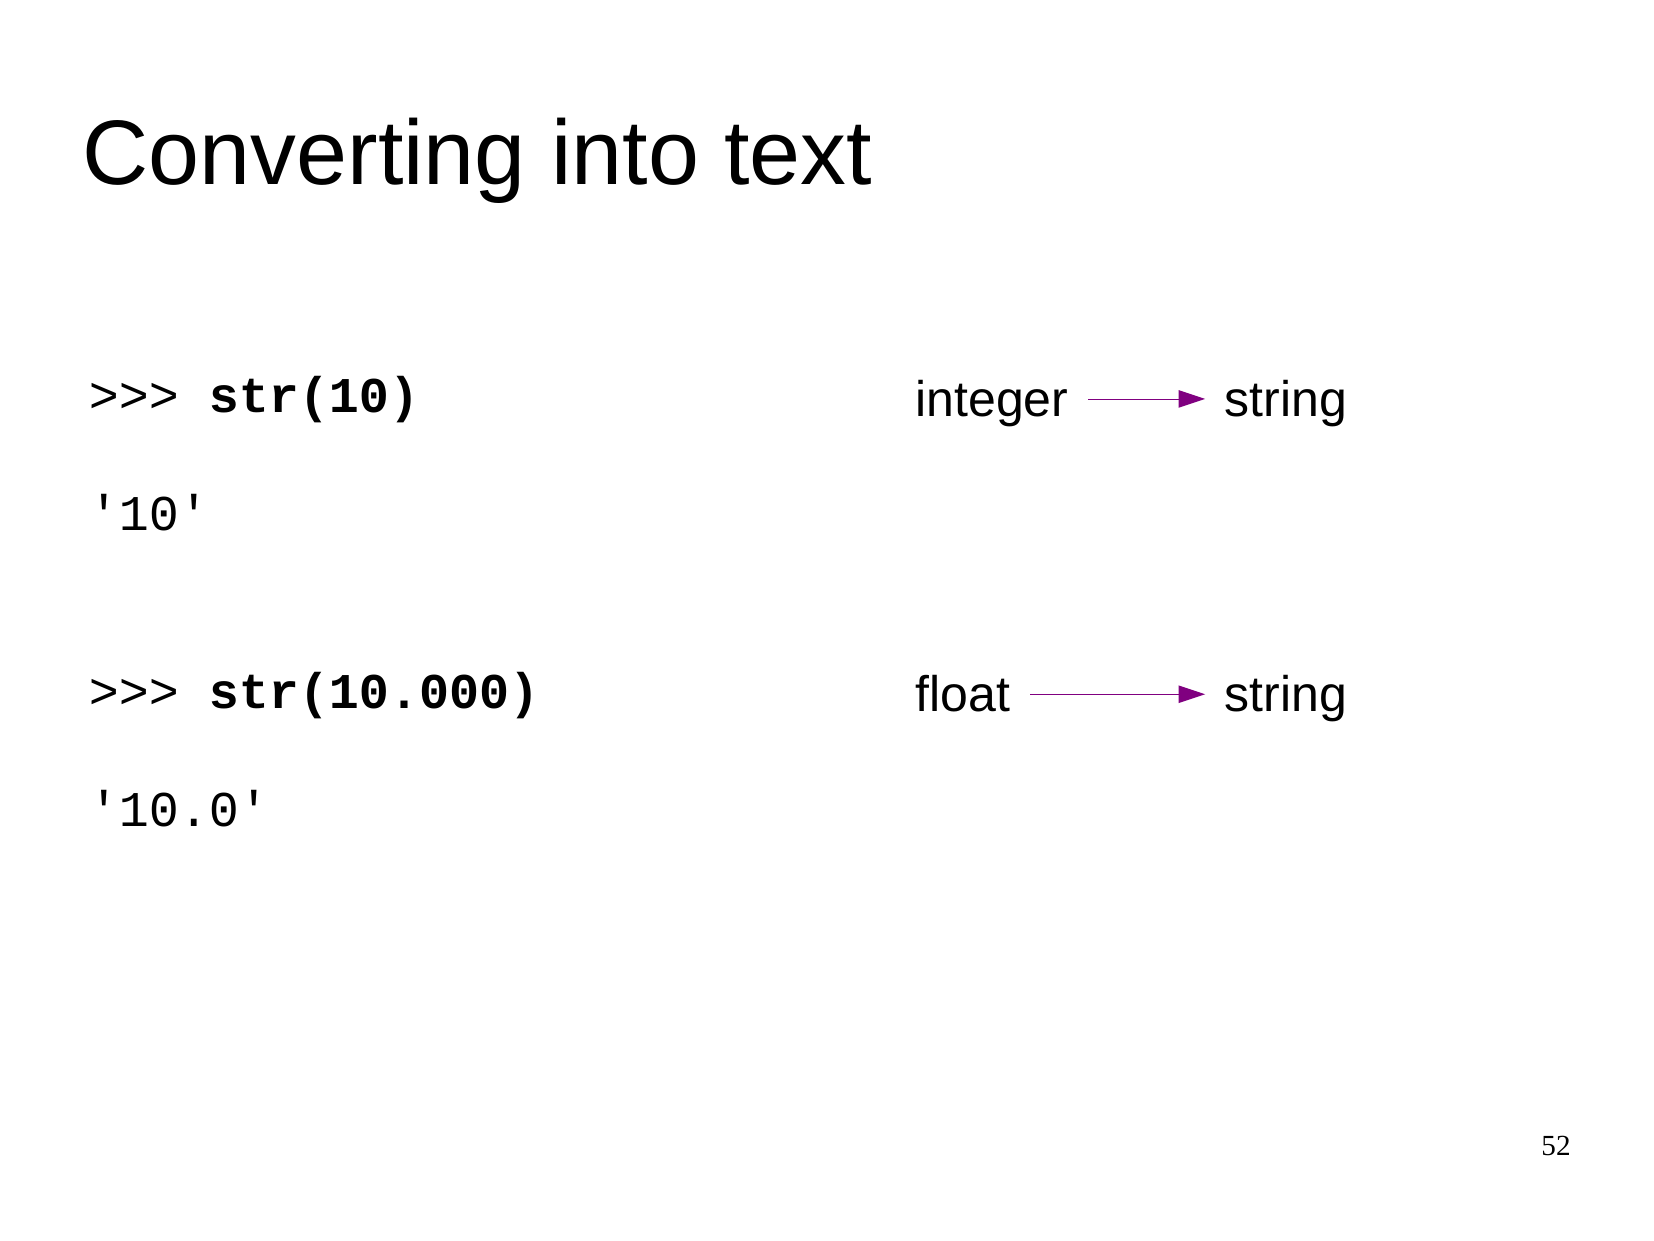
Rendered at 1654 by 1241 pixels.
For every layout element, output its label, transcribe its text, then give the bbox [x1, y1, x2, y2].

text_box str(10) [202, 365, 425, 434]
text_box string [1205, 365, 1354, 433]
text_box integer [909, 365, 1089, 433]
text_box >>> [82, 660, 185, 730]
text_box string [1205, 660, 1354, 729]
text_box >>> [82, 365, 185, 434]
text_box float [909, 660, 1031, 729]
text_box str(10.000) [202, 660, 546, 730]
title Converting into text [82, 49, 1571, 257]
text_box '10.0' [82, 778, 275, 848]
text_box '10' [82, 483, 215, 552]
